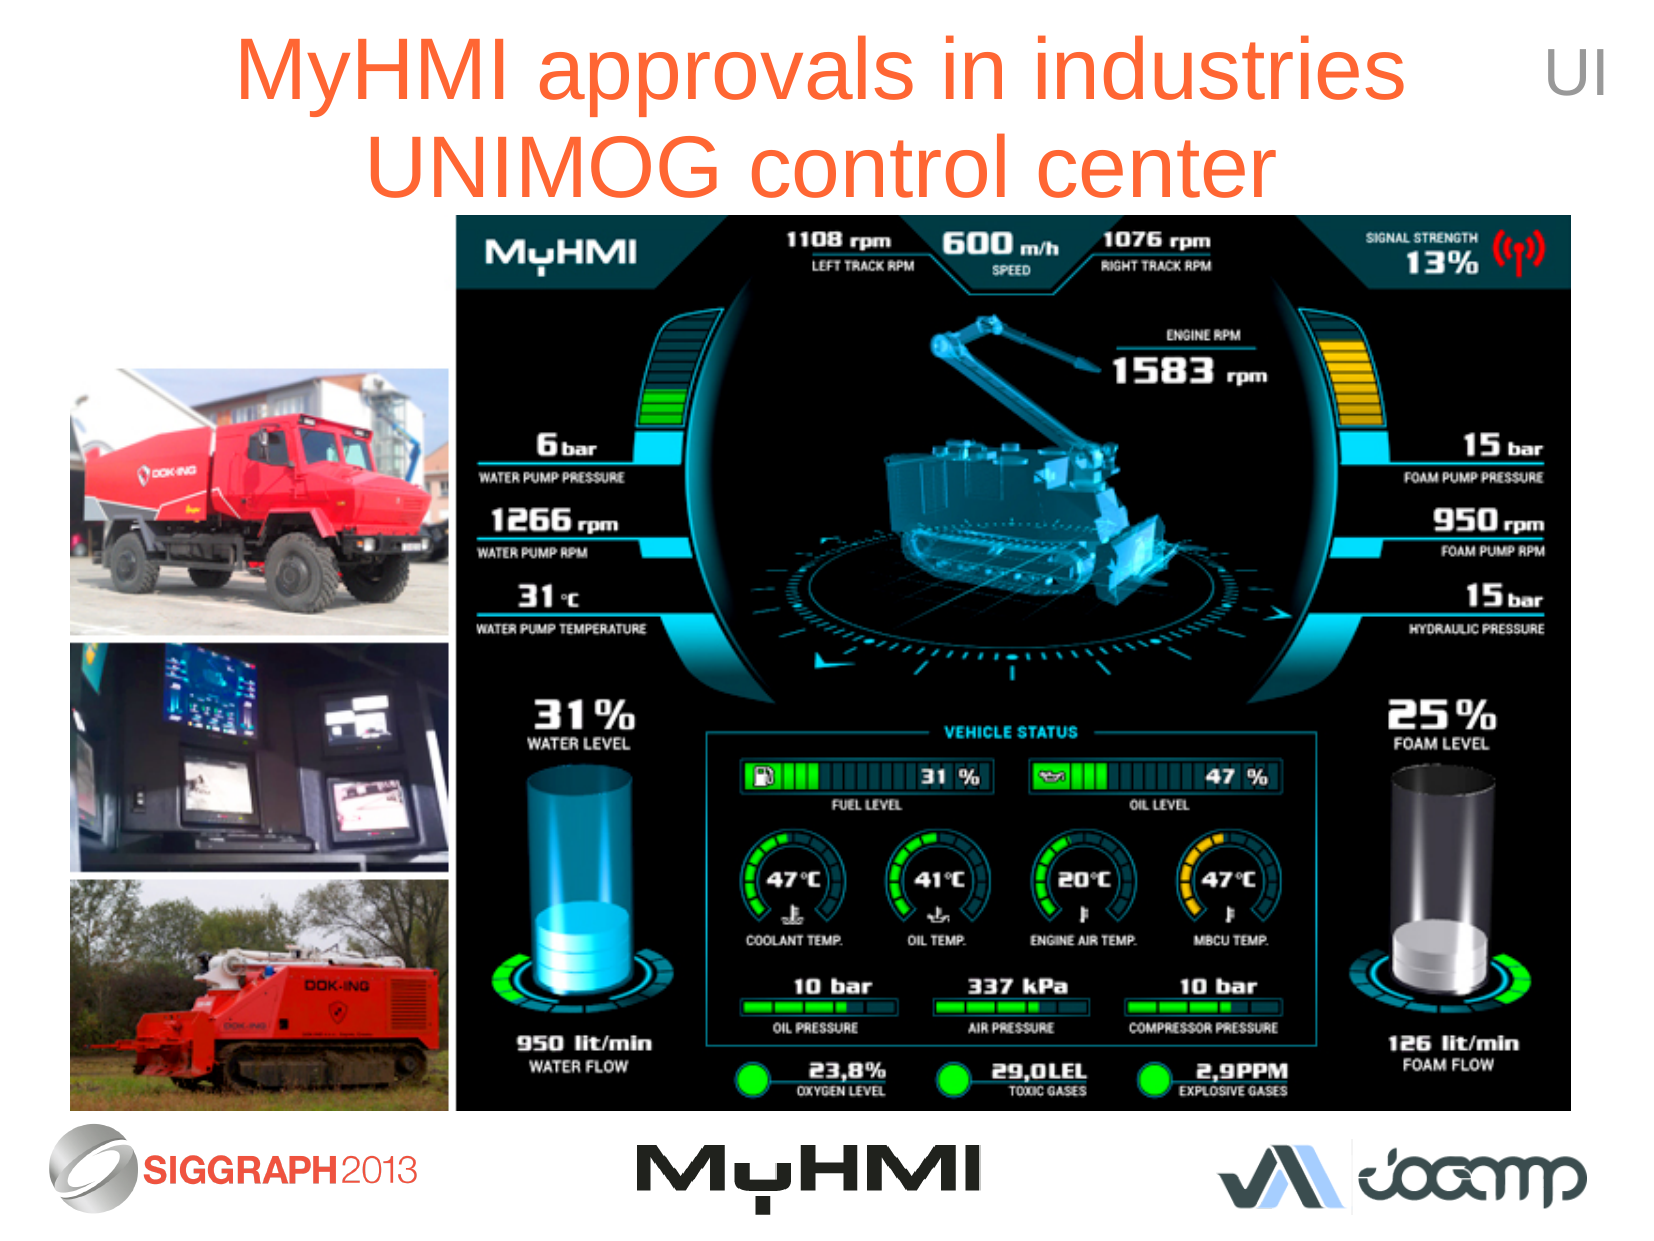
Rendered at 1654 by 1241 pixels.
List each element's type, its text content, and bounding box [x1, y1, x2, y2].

title MyHMI approvals in industries UNIMOG control center [68, 20, 1576, 217]
text_box UI [1529, 27, 1642, 132]
picture [70, 215, 1571, 1111]
picture [637, 1145, 981, 1215]
picture [1215, 1139, 1587, 1215]
picture [45, 1122, 421, 1215]
